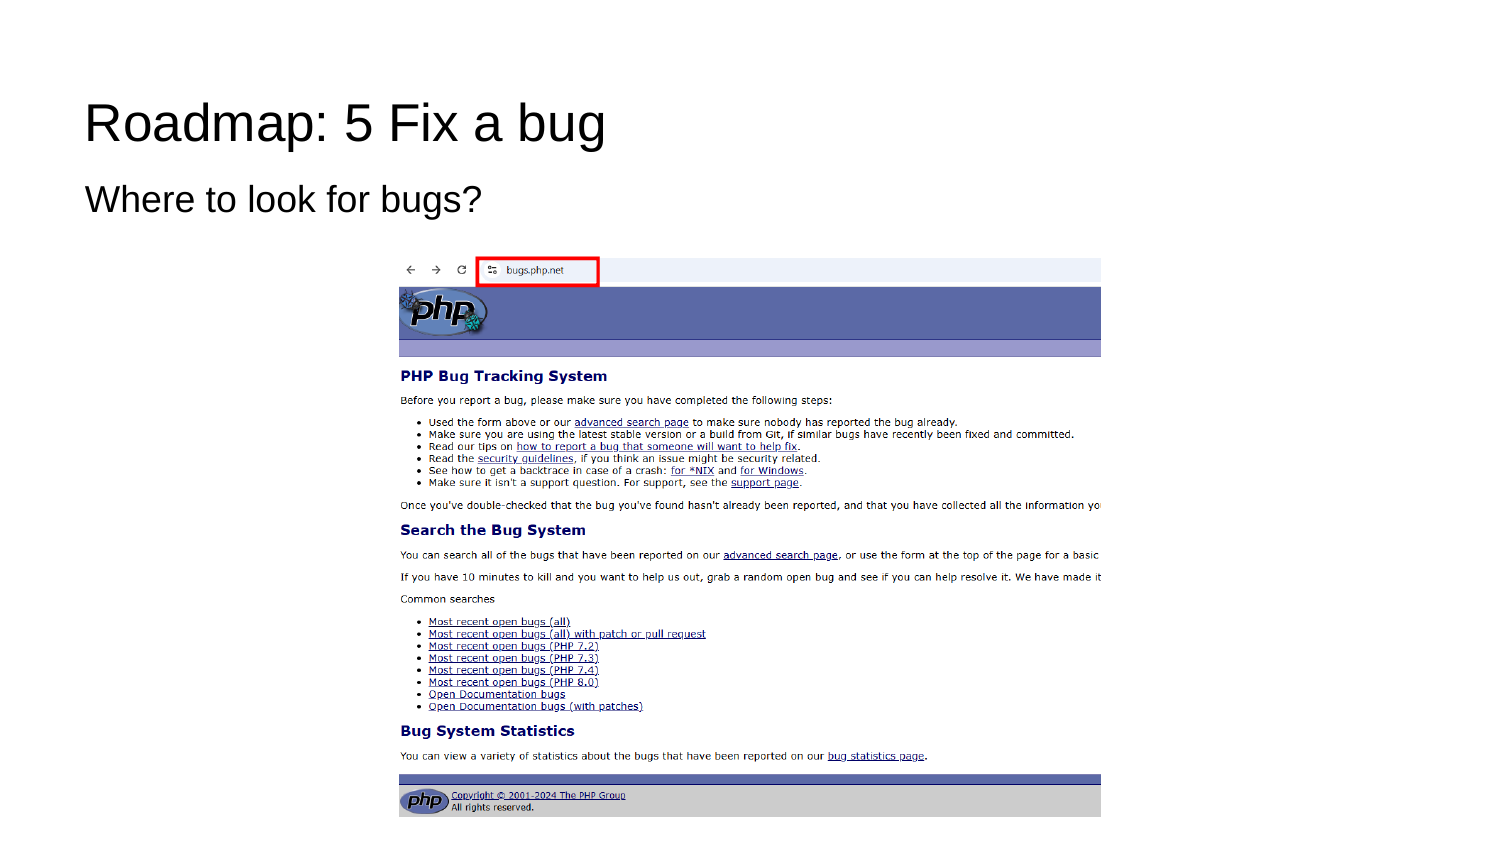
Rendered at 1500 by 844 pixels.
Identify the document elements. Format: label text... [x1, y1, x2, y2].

title Roadmap: 5 Fix a bug [69, 72, 1468, 160]
title Where to look for bugs? [69, 160, 1468, 233]
picture [399, 256, 1101, 818]
